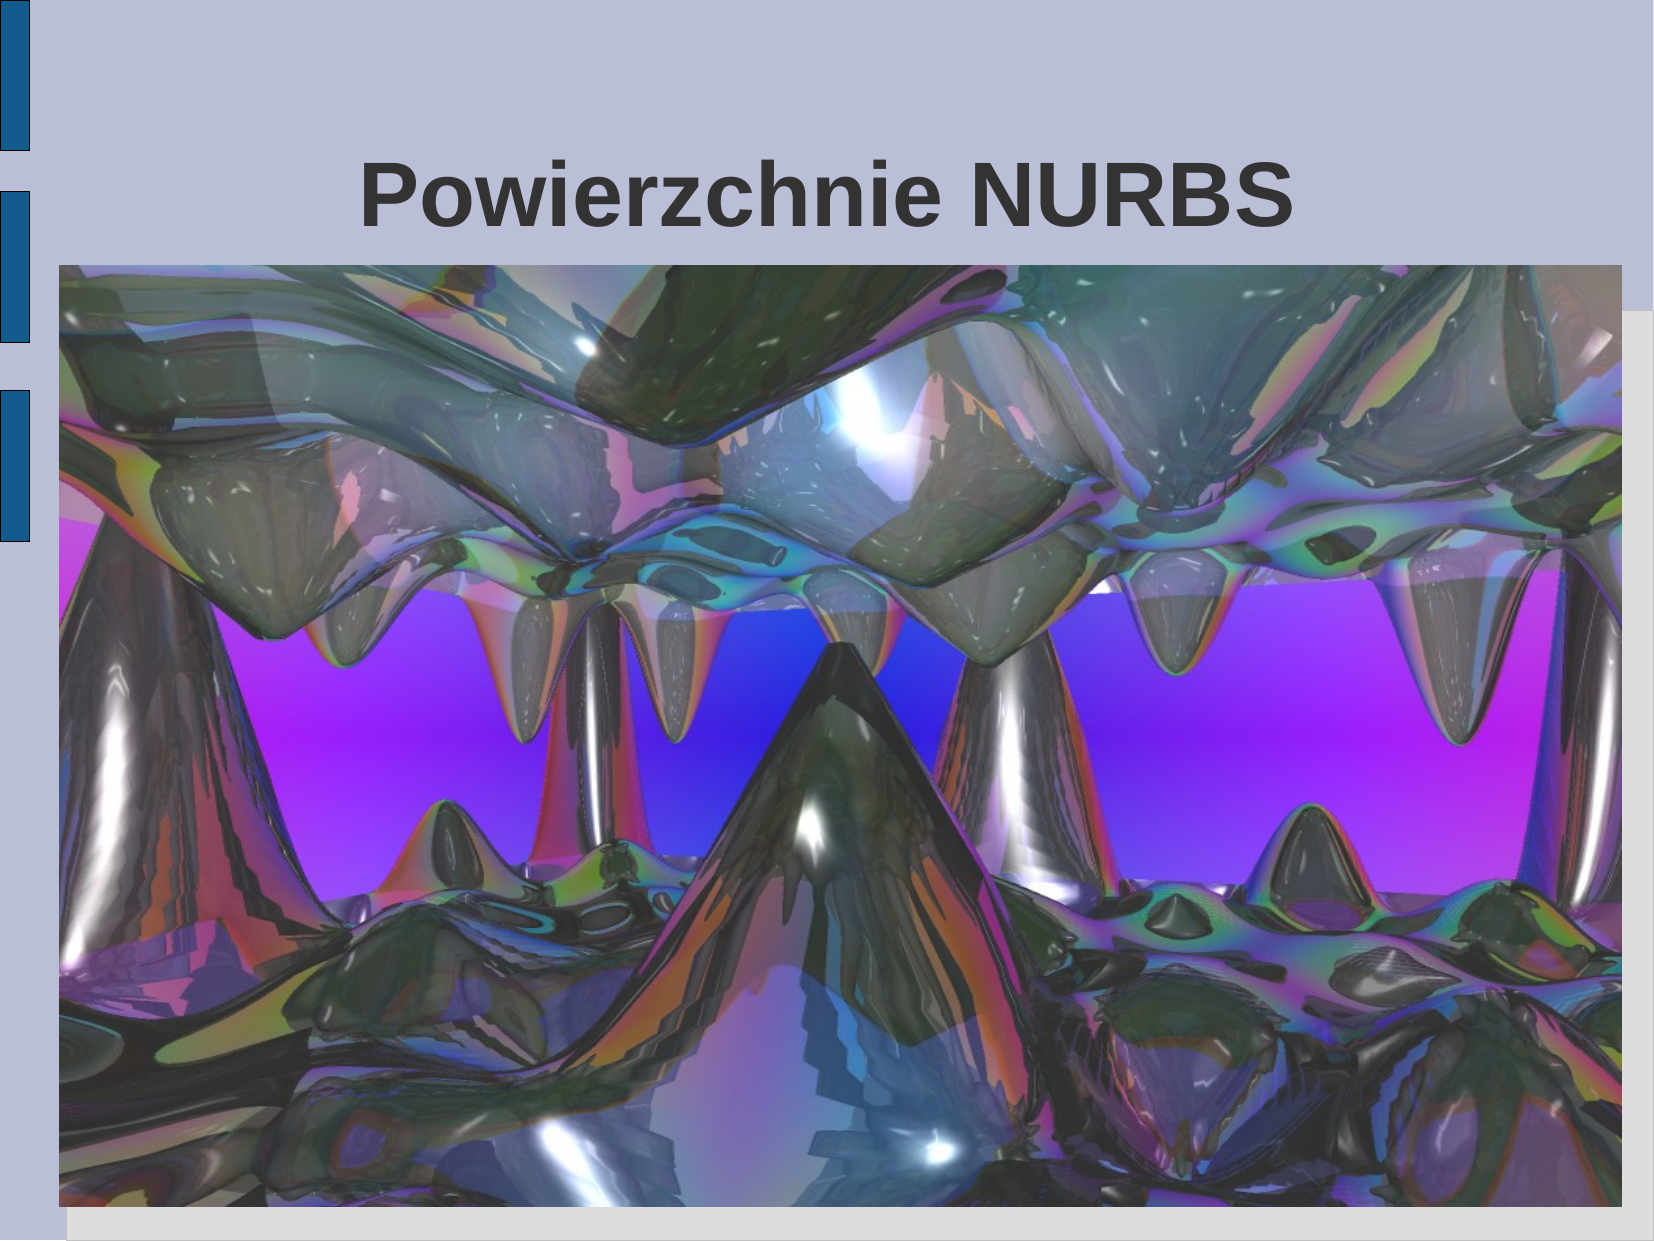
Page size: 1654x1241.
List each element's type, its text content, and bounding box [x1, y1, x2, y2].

title Powierzchnie NURBS [121, 91, 1534, 265]
picture [59, 265, 1622, 1207]
